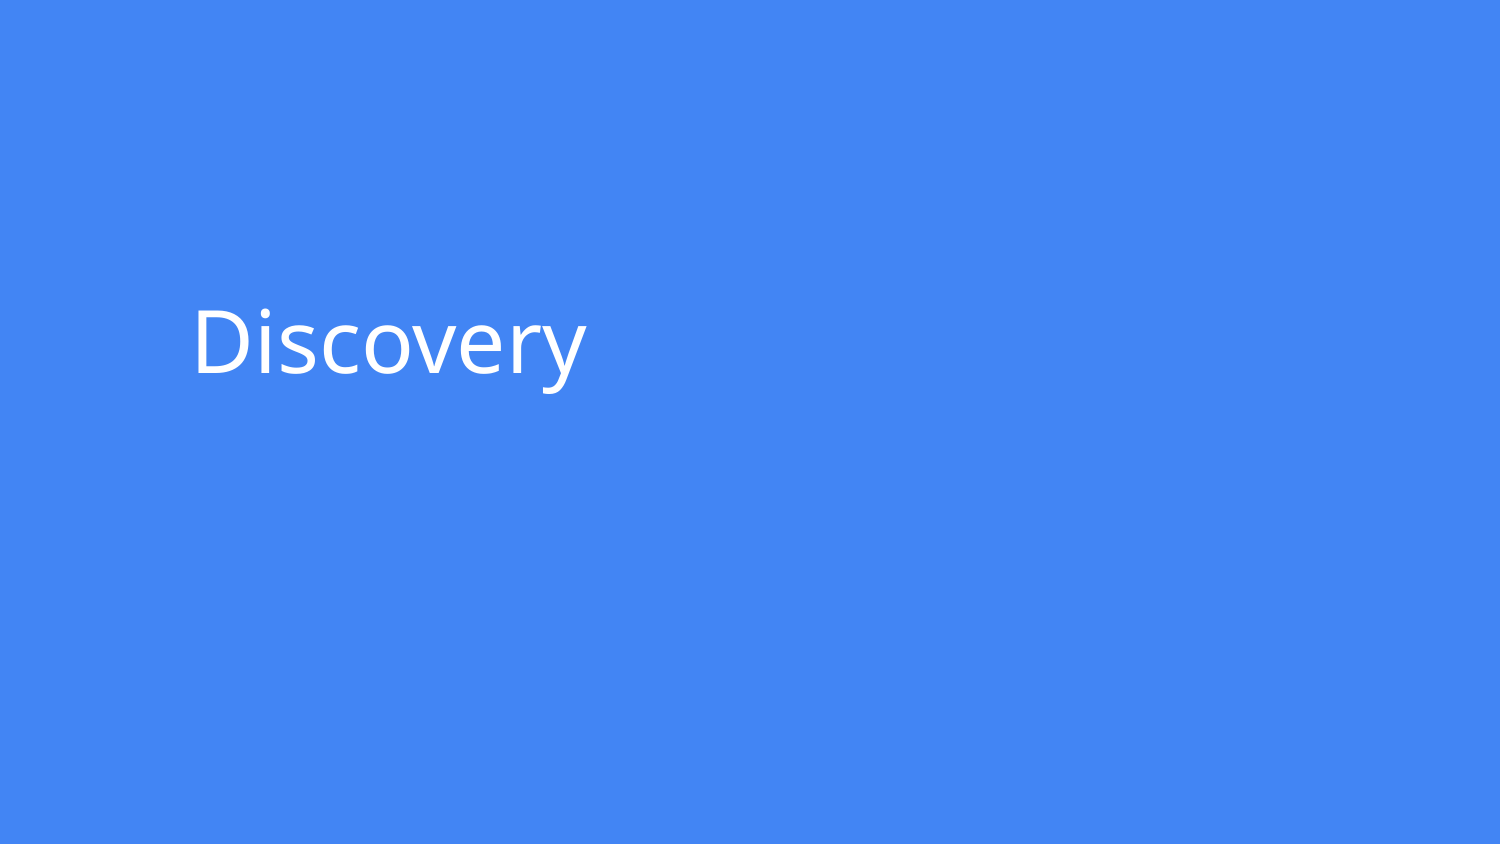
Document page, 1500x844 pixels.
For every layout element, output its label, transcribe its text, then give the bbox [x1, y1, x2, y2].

title Discovery [175, 255, 1424, 422]
